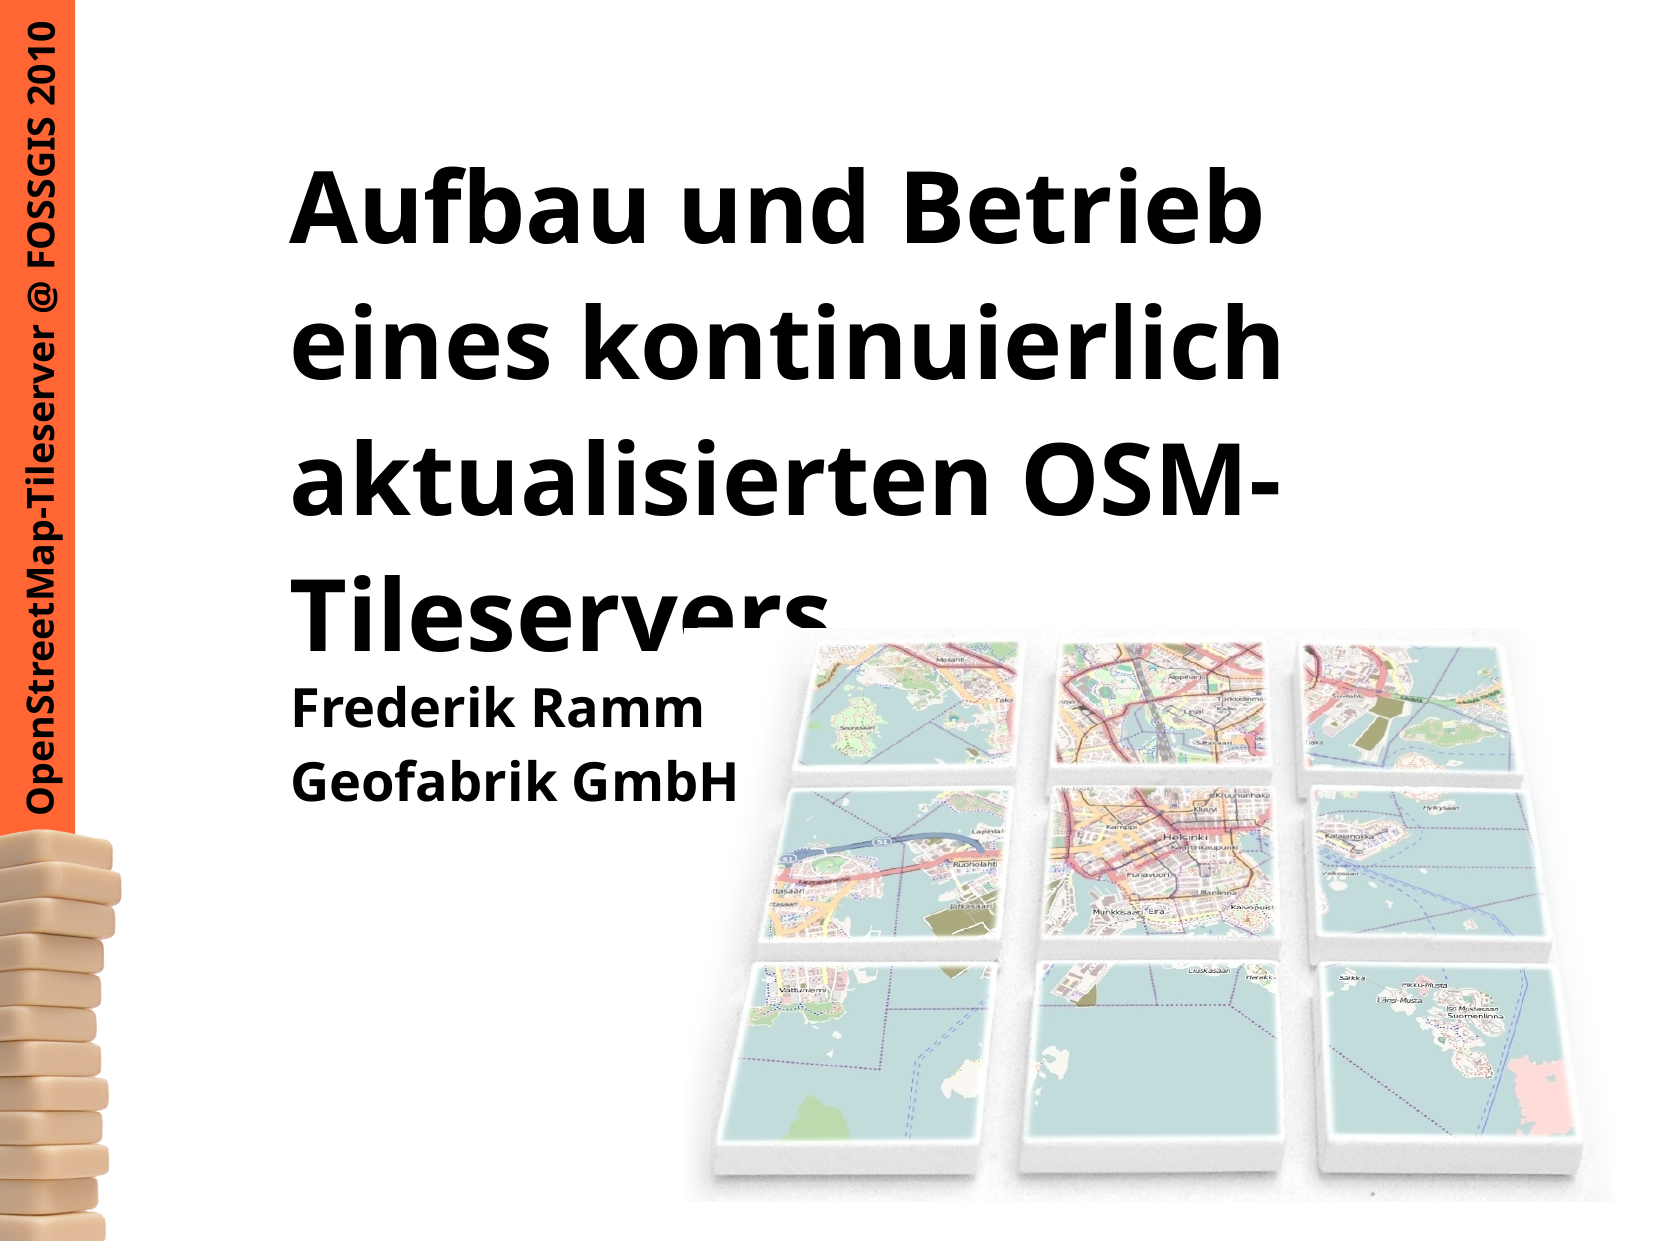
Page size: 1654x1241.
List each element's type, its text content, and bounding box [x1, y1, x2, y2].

picture [684, 628, 1615, 1202]
text_box Frederik Ramm Geofabrik GmbH [275, 662, 764, 804]
text_box Aufbau und Betrieb eines kontinuierlich aktualisierten OSM-Tileservers [274, 128, 1437, 607]
picture [0, 816, 133, 1241]
